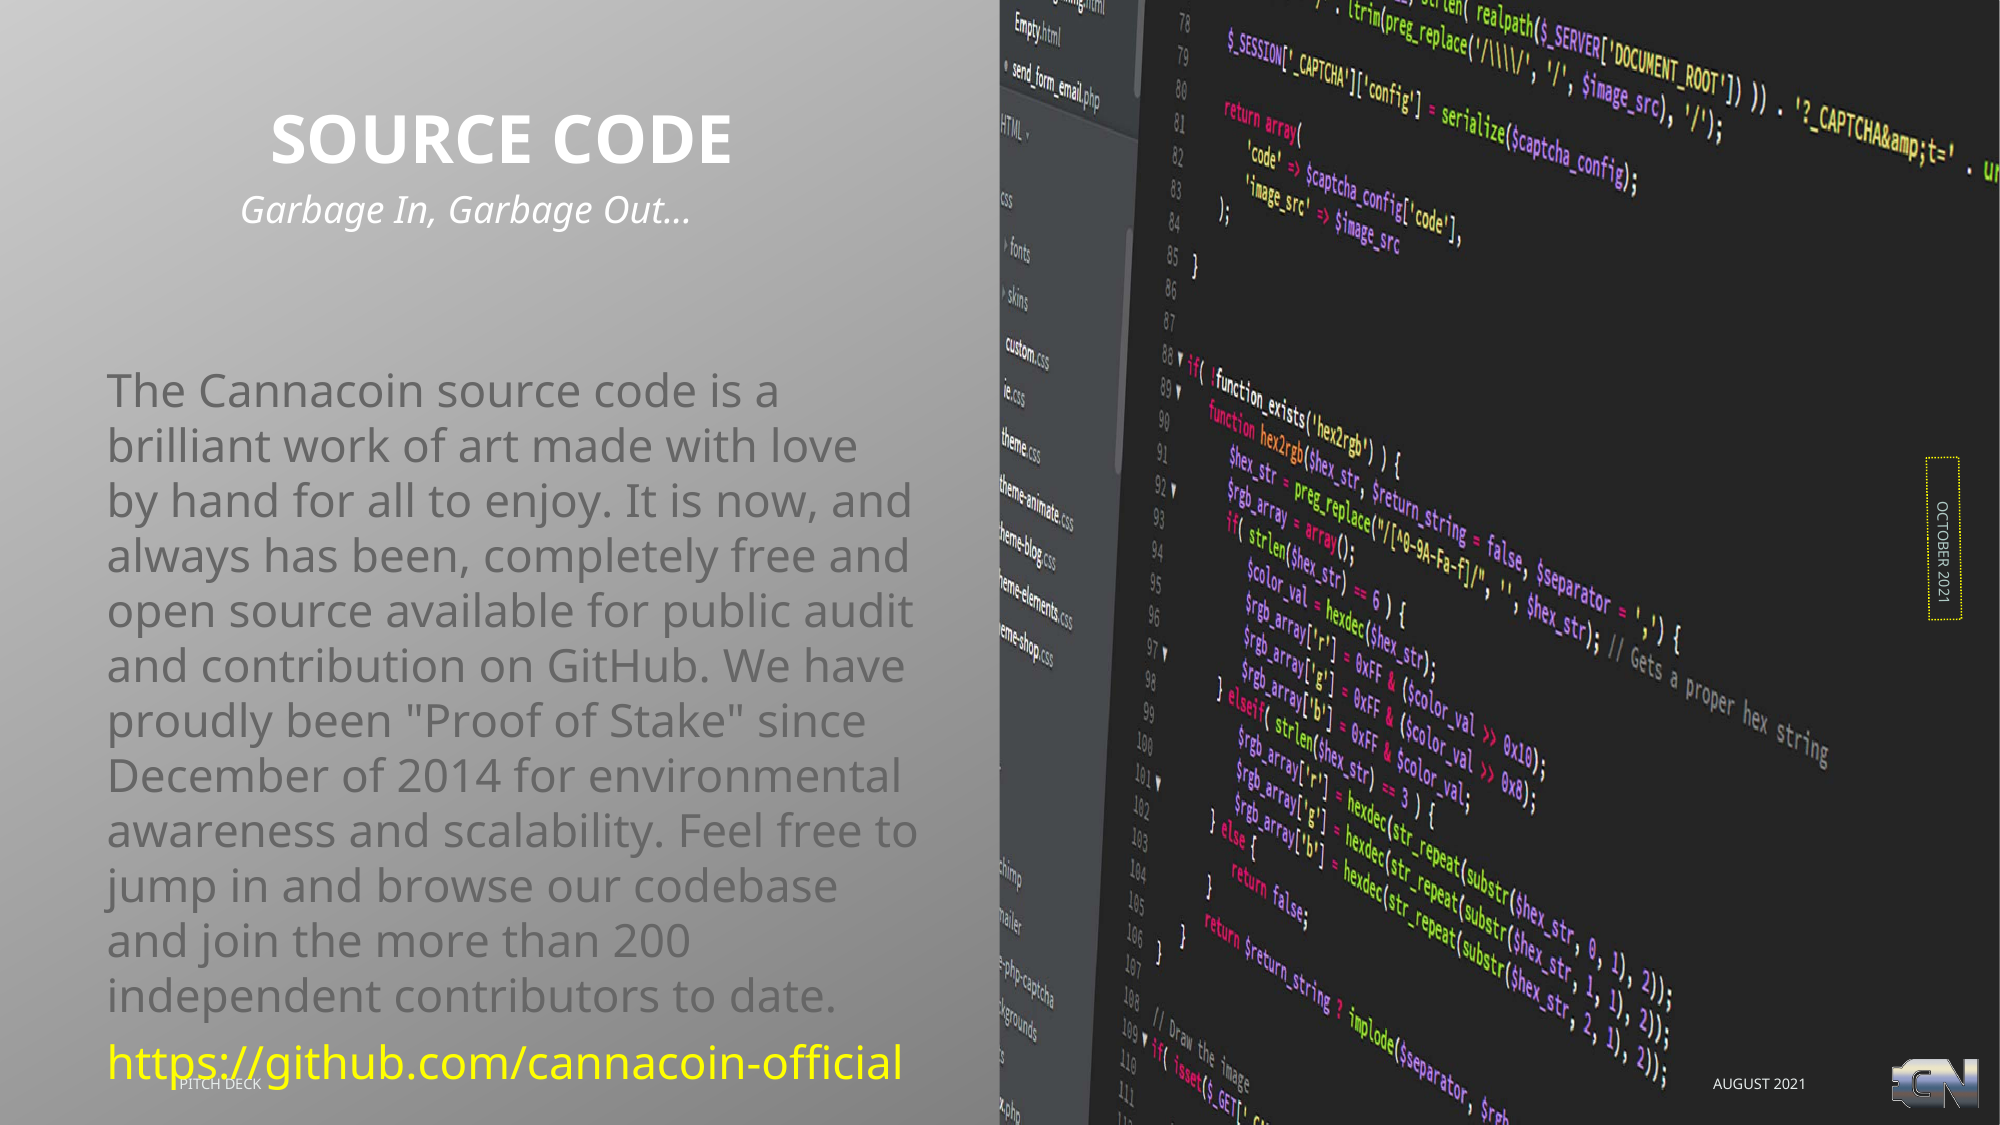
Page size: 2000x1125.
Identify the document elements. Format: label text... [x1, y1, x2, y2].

text_box OCTOBER 2021 [1926, 457, 1962, 620]
text_box The Cannacoin source code is a brilliant work of art made with love by hand for all to enjoy. It is now, and always has been, completely free and open source available for public audit and contribution on GitHub. We have proudly been "Proof of Stake" since December of 2014 for environmental awareness and scalability. Feel free to jump in and browse our codebase and join the more than 200 independent contributors to date. https://github.com/cannacoin-official [91, 354, 937, 1097]
picture [1881, 1059, 1989, 1108]
text_box SOURCE CODE [230, 89, 774, 185]
text_box Garbage In, Garbage Out... [239, 185, 763, 239]
text_box AUGUST 2021 [1493, 1067, 1822, 1100]
text_box [999, 0, 2000, 1125]
